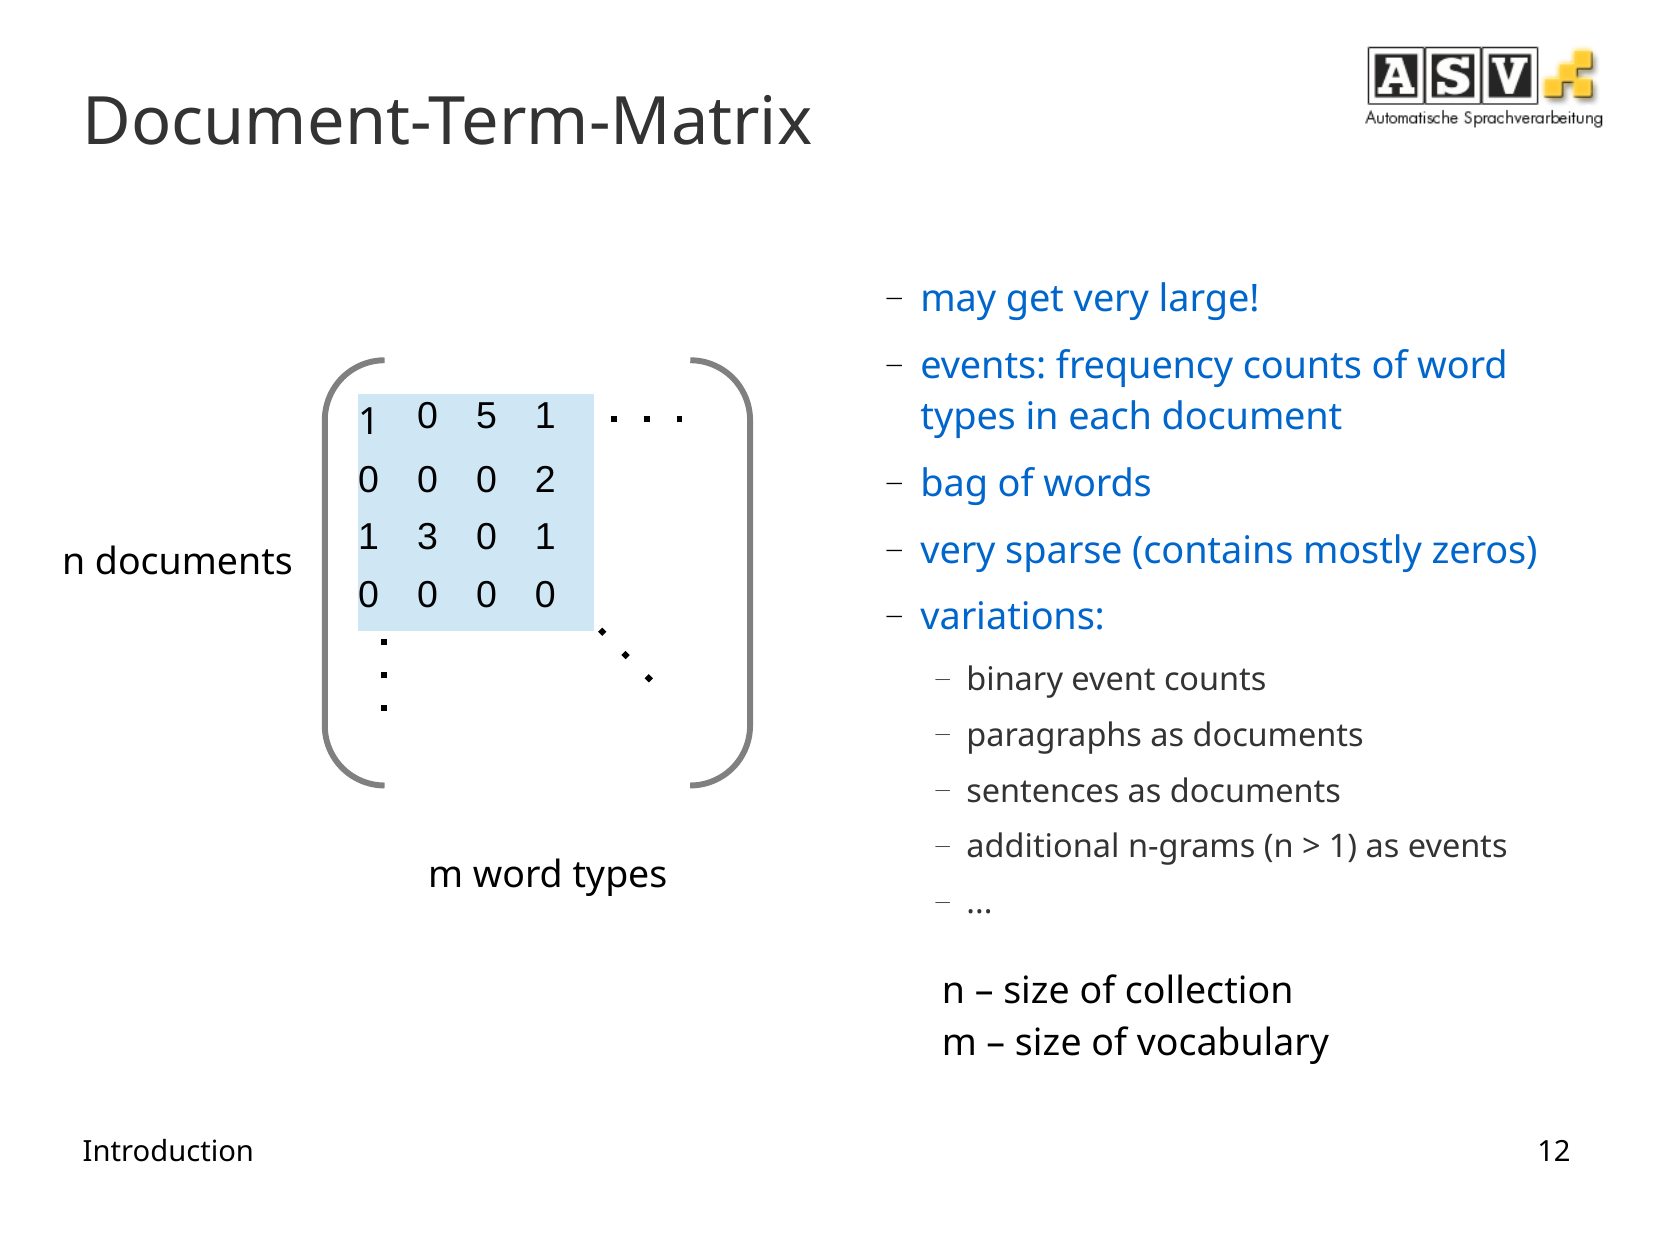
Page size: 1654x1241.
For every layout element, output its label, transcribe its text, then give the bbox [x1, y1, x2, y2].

table_cell 0 [417, 458, 476, 516]
table_cell 0 [358, 573, 417, 631]
table_cell 1 [535, 516, 594, 573]
text_box n documents [47, 526, 280, 591]
table_cell 0 [539, 584, 550, 605]
title Document-Term-Matrix [82, 49, 1347, 189]
table_cell 0 [476, 458, 535, 516]
table_header 1 [535, 394, 594, 458]
text_box m word types [413, 839, 663, 904]
table_cell 3 [417, 516, 476, 573]
table_cell 0 [417, 573, 476, 631]
table_header 0 [417, 394, 476, 458]
picture [1364, 43, 1605, 129]
table_header 5 [476, 394, 535, 458]
table_cell 2 [535, 458, 594, 516]
table_cell 1 [358, 516, 417, 573]
text_box n – size of collection m – size of vocabulary [927, 956, 1328, 1070]
table_cell 0 [476, 516, 535, 573]
table_cell 0 [358, 458, 417, 516]
table_header 1 [358, 394, 417, 458]
table_cell 0 [476, 573, 535, 631]
list may get very large! events: frequency counts of word types in each document bag of words very sparse (contains mostly zeros) variations: binary event counts paragraphs as documents sentences as documents additional n-grams (n > 1) as events ... [828, 271, 1539, 991]
table_cell 0 [535, 573, 594, 631]
